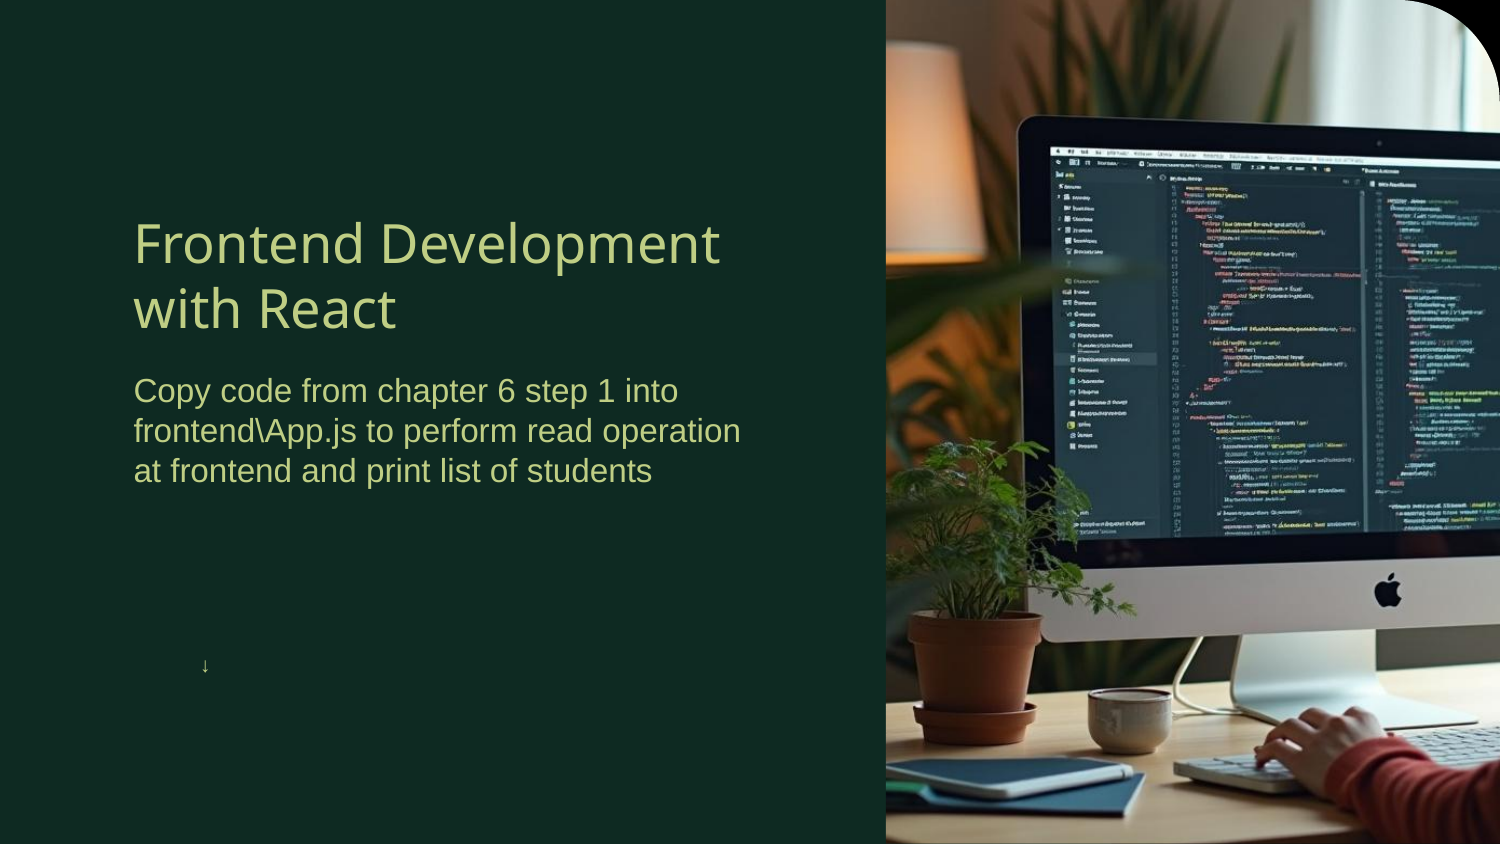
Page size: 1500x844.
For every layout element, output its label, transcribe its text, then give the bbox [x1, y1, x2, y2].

text_box ↓ [118, 651, 293, 677]
text_box [885, 0, 1500, 844]
title Frontend Development with React [118, 129, 758, 354]
subtitle Copy code from chapter 6 step 1 into frontend\App.js to perform read operation at frontend and print list of students [118, 354, 758, 844]
